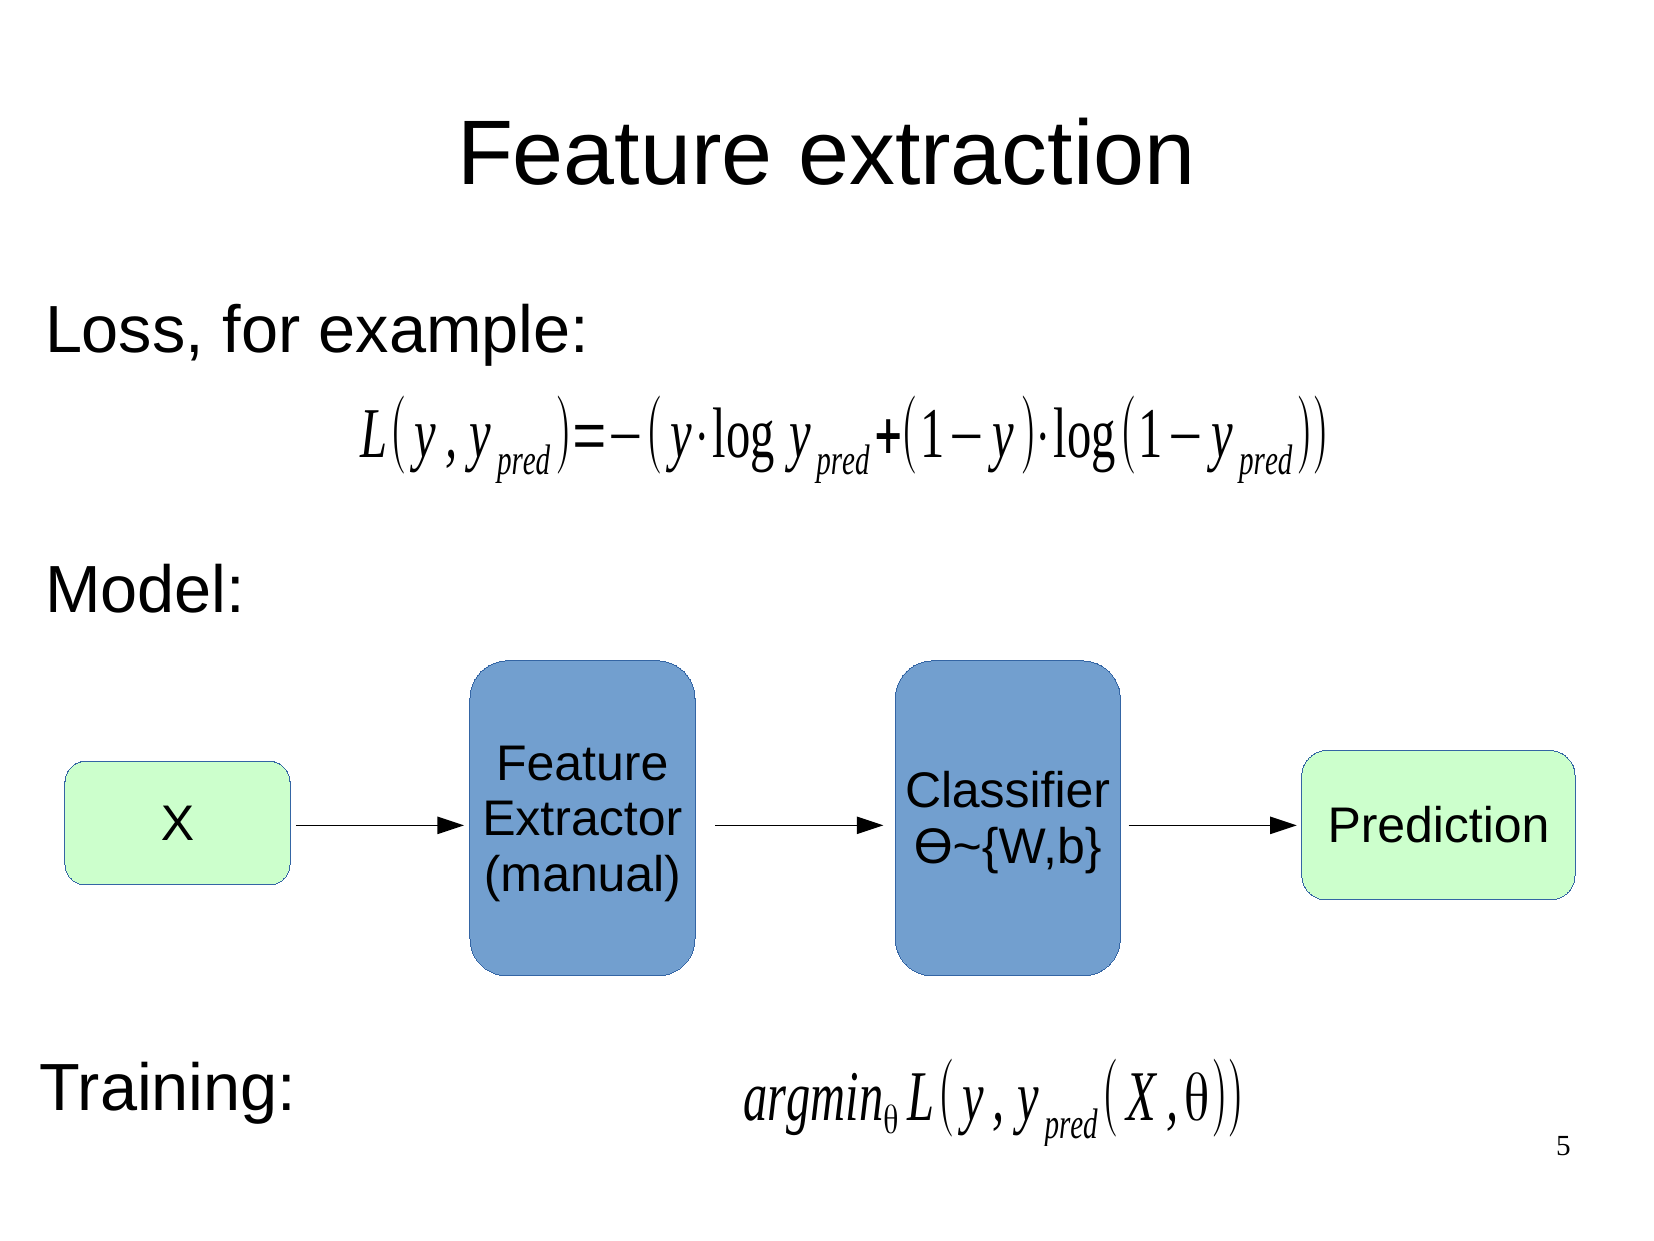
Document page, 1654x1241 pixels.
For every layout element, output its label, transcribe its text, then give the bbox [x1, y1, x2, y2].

text_box Training: [39, 1050, 361, 1125]
chart [731, 1053, 1257, 1146]
chart [345, 390, 1341, 483]
text_box Classifier Ɵ~{W,b} [895, 660, 1121, 976]
text_box Prediction [1301, 750, 1576, 900]
text_box Loss, for example: [45, 278, 676, 381]
title Feature extraction [82, 49, 1571, 257]
text_box X [64, 761, 291, 885]
text_box Feature Extractor (manual) [469, 660, 696, 976]
text_box Model: [45, 537, 676, 641]
